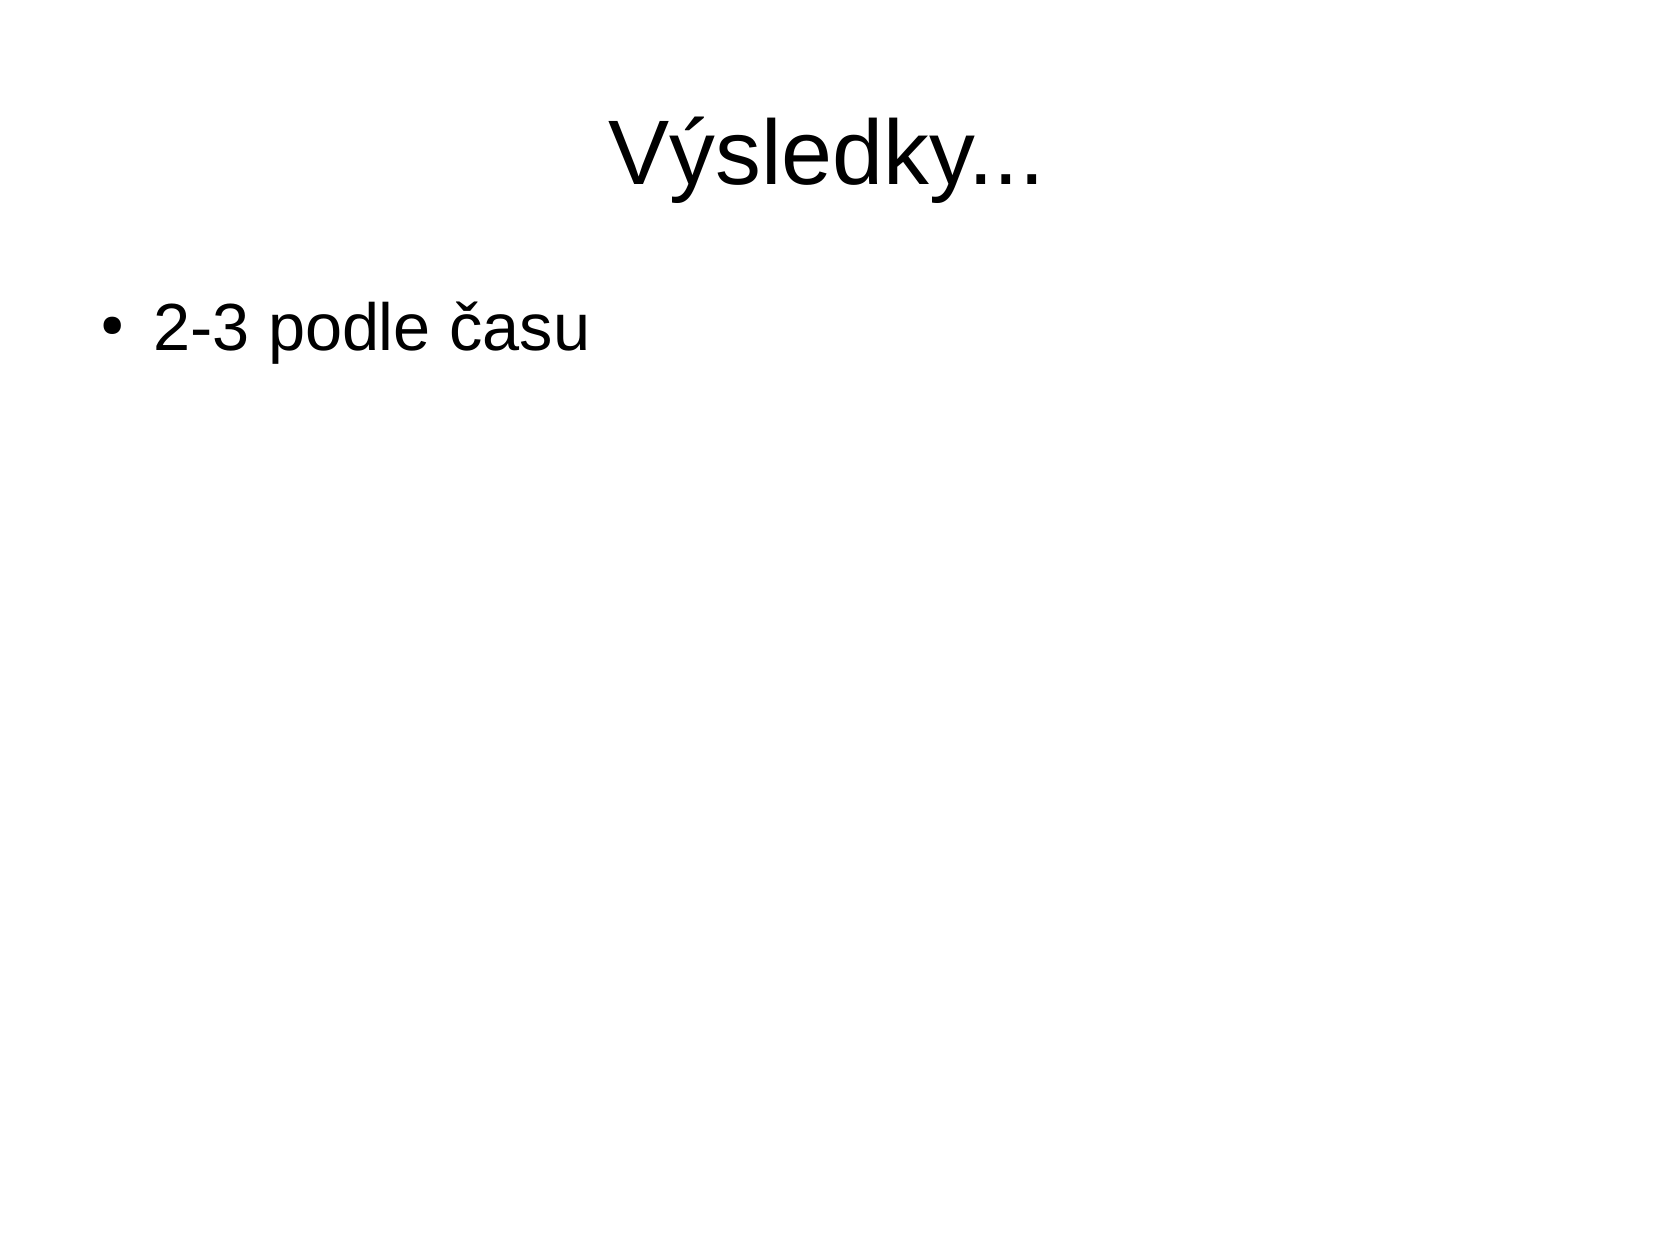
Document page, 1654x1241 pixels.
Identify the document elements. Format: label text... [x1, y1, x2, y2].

title Výsledky... [82, 49, 1571, 257]
list 2-3 podle času [82, 290, 1538, 1010]
